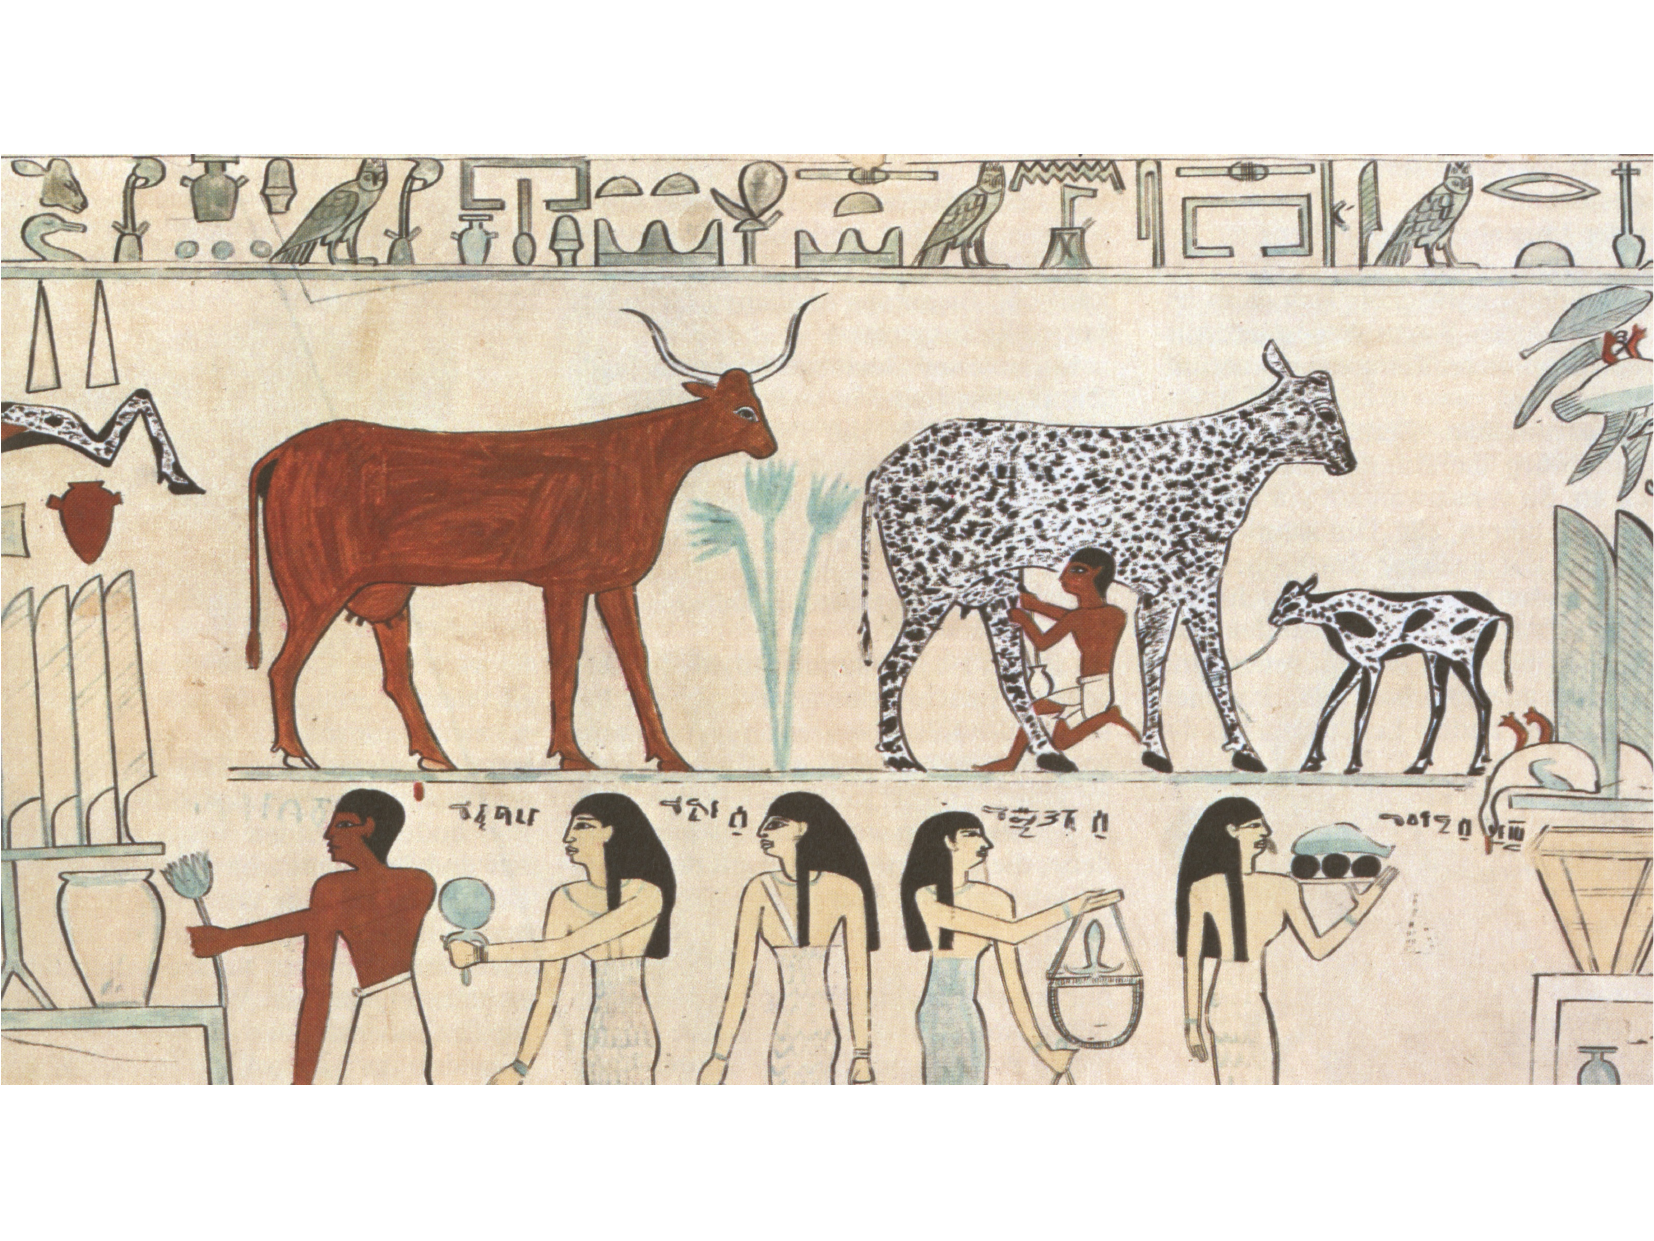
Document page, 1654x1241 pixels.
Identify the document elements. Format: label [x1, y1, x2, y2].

picture [1, 154, 1654, 1085]
